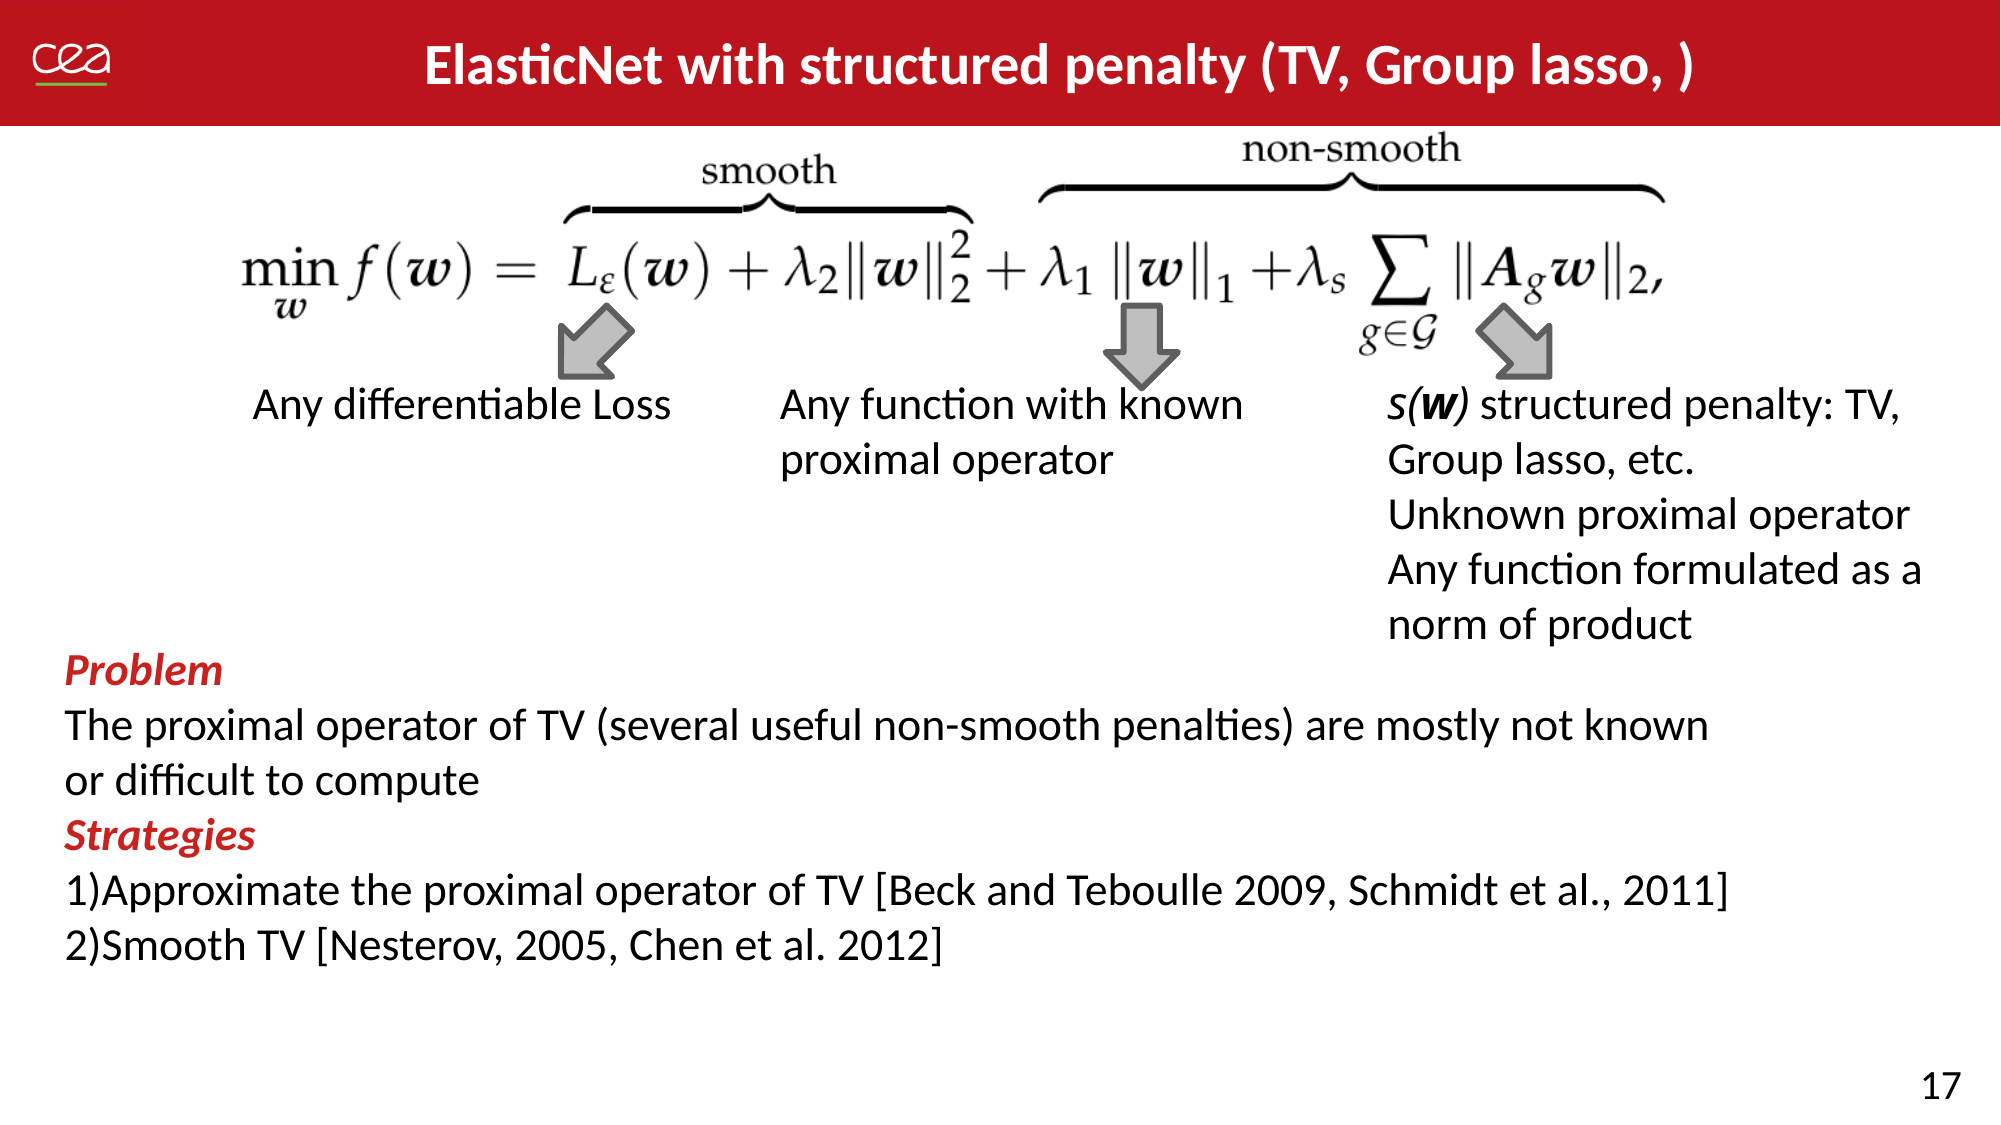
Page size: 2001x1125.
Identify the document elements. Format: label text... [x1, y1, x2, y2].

text_box [560, 305, 633, 377]
text_box Any function with known proximal operator [765, 366, 1306, 547]
picture [9, 8, 133, 109]
text_box s(w) structured penalty: TV, Group lasso, etc. Unknown proximal operator Any function formulated as a norm of product [1372, 366, 1958, 585]
text_box [1478, 305, 1550, 377]
title ElasticNet with structured penalty (TV, Group lasso, ) [120, 15, 2000, 124]
picture [240, 127, 1692, 360]
text_box [1105, 305, 1178, 389]
text_box Problem The proximal operator of TV (several useful non-smooth penalties) are mostly not known or difficult to compute Strategies Approximate the proximal operator of TV [Beck and Teboulle 2009, Schmidt et al., 2011] Smooth TV [Nesterov, 2005, Chen et al. 2012] [49, 632, 1755, 968]
text_box Any differentiable Loss [237, 366, 688, 459]
